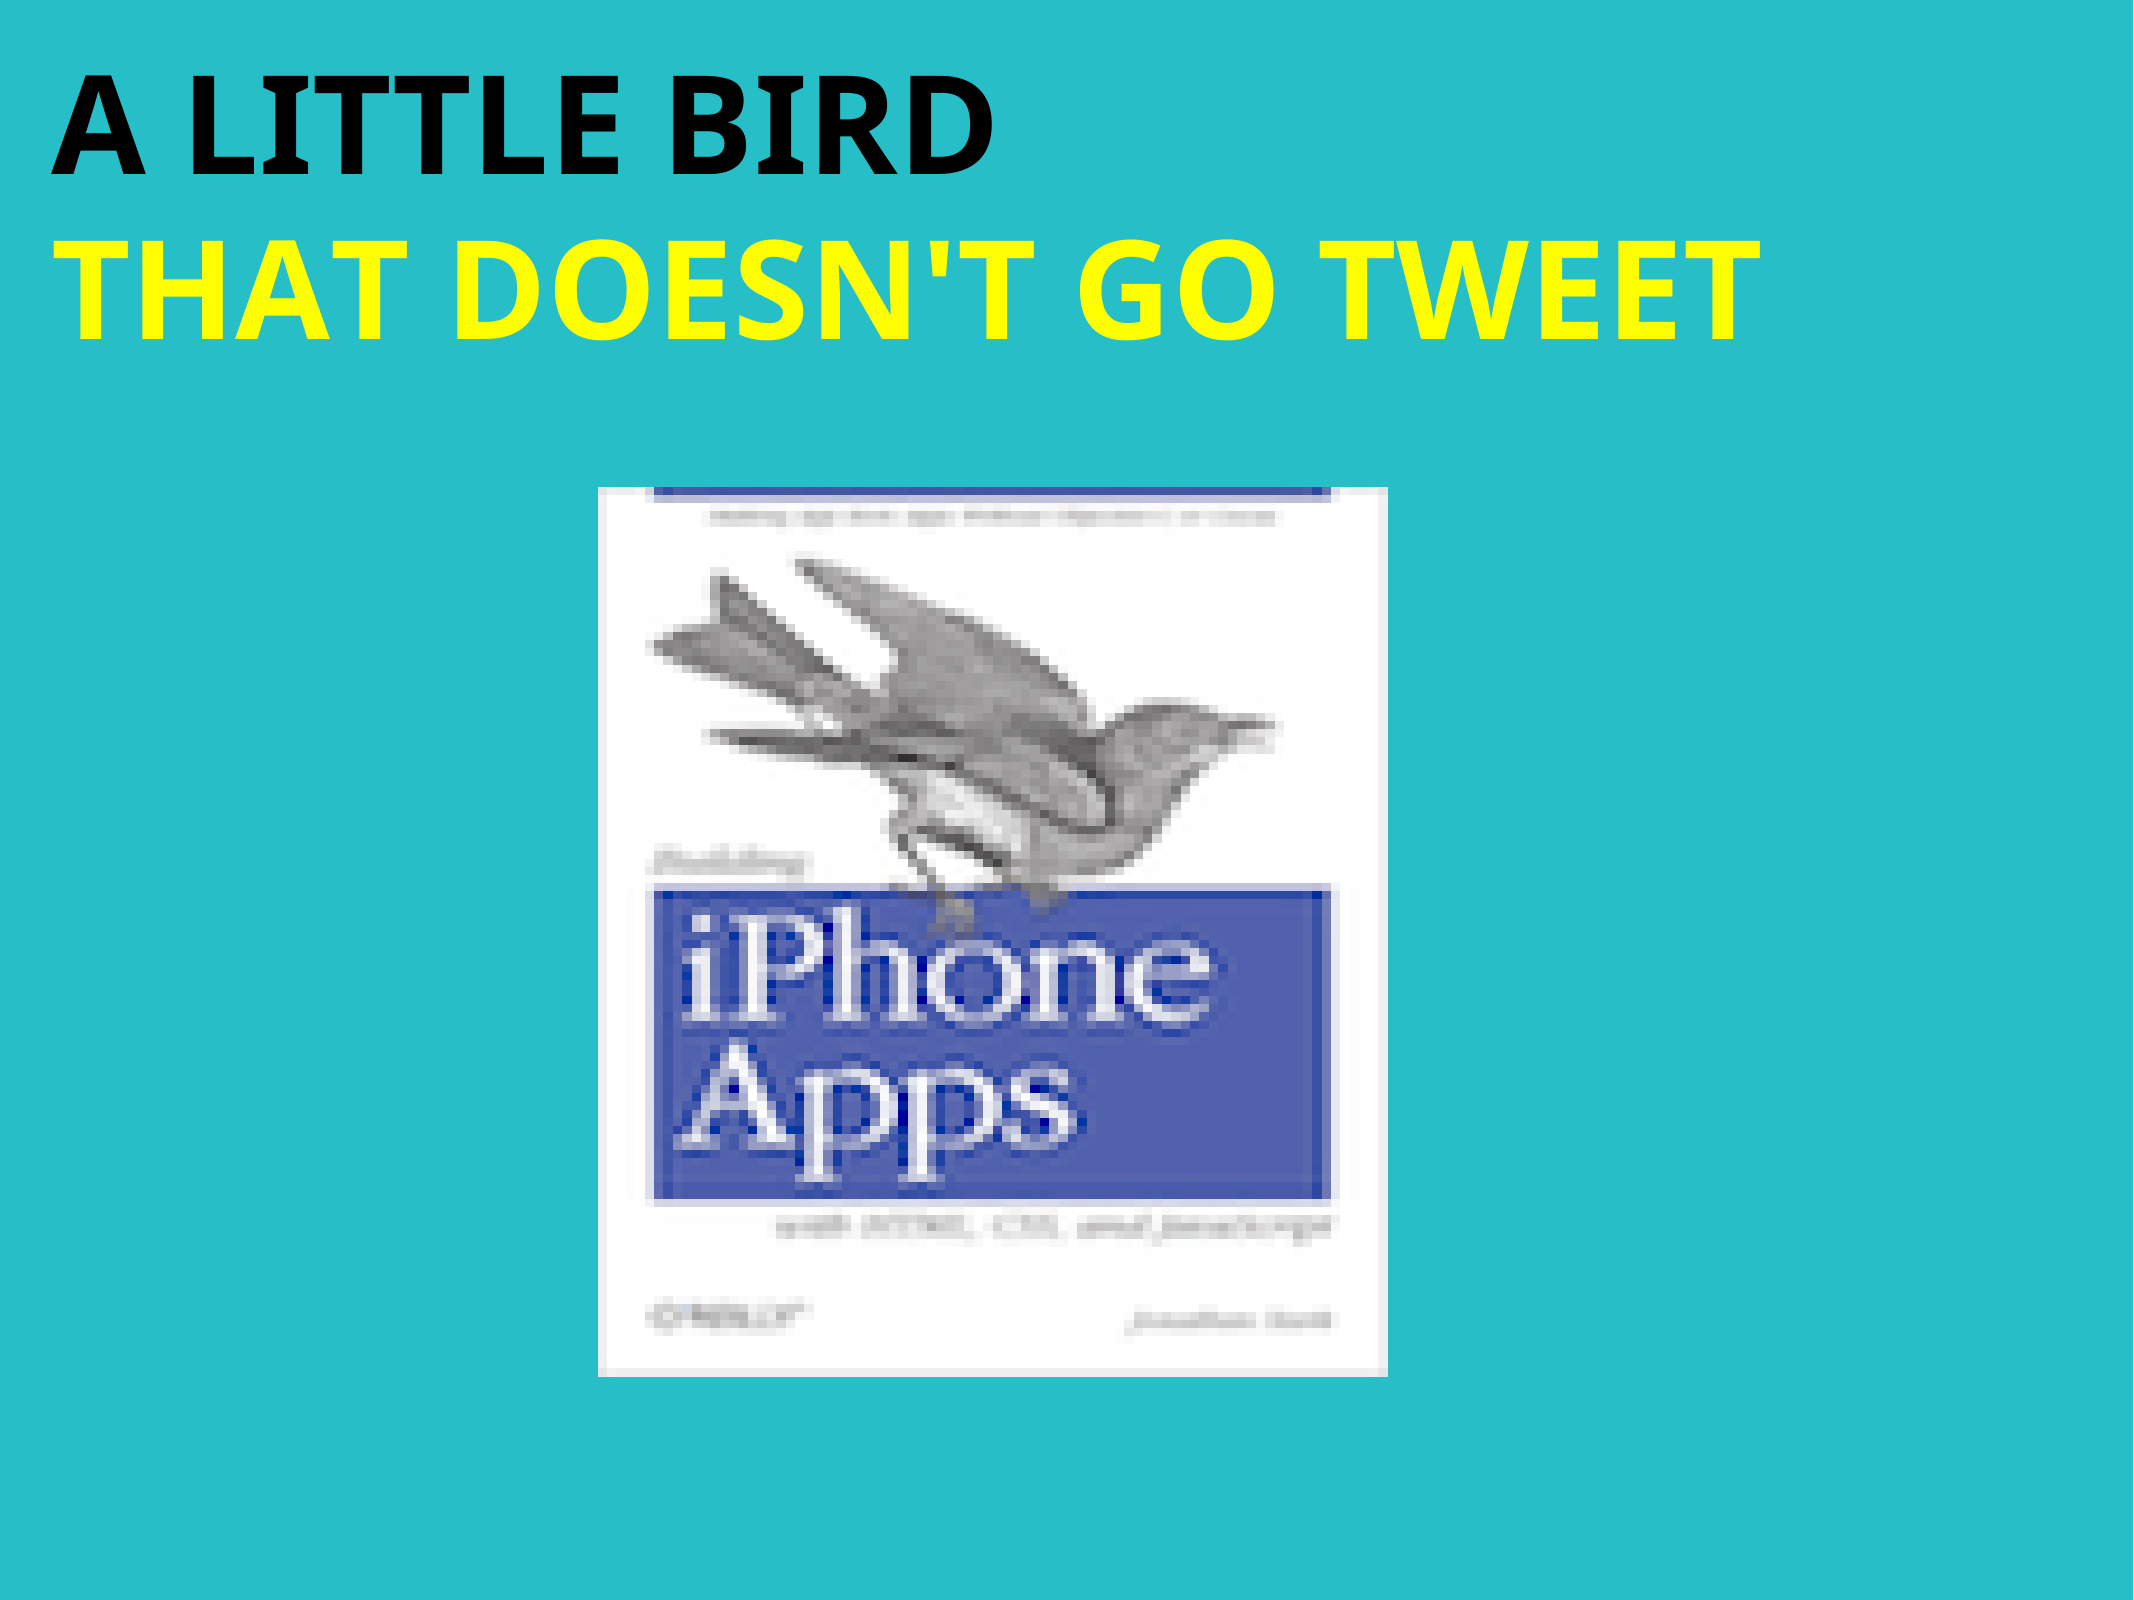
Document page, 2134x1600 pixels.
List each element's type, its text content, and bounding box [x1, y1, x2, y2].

text_box A LITTLE BIRD THAT DOESN'T GO TWEET [41, 37, 2134, 483]
picture [598, 487, 1388, 1377]
